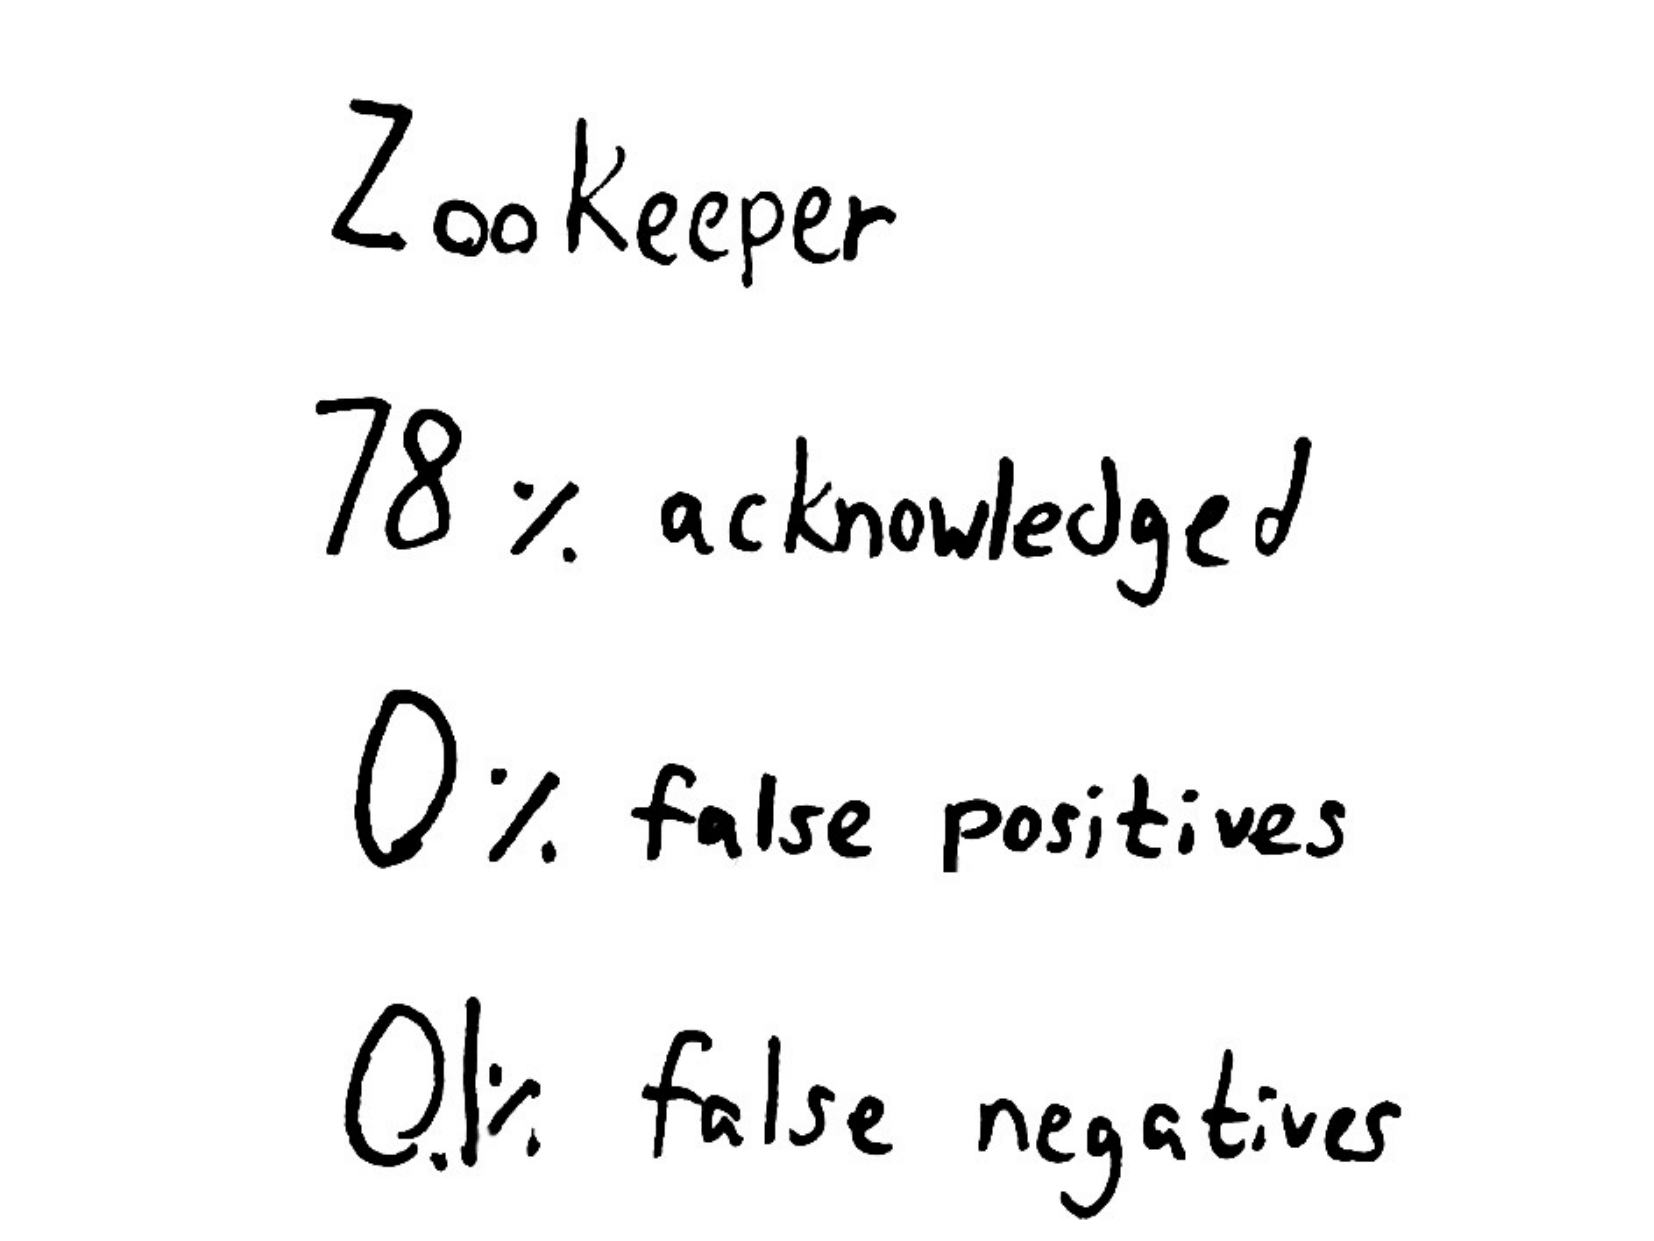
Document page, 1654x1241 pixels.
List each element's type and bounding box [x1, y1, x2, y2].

picture [162, 0, 1482, 1241]
